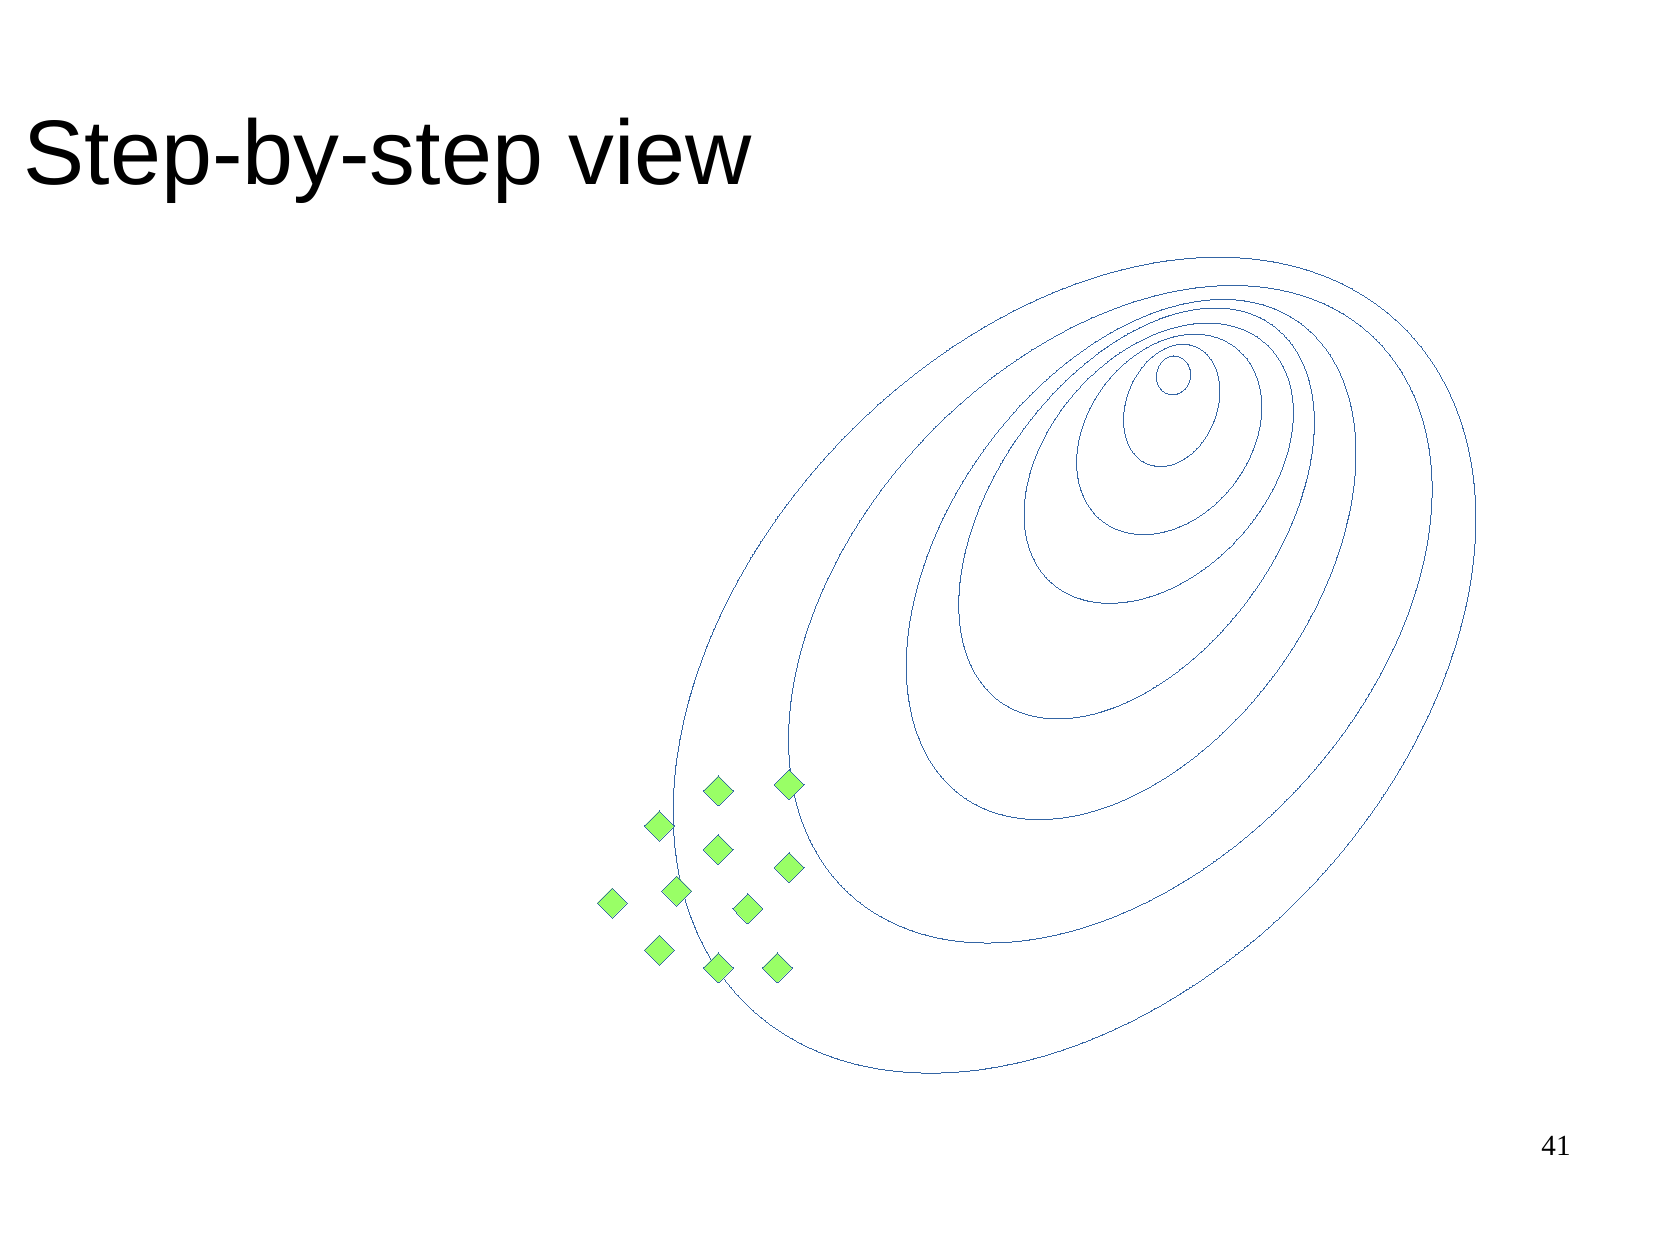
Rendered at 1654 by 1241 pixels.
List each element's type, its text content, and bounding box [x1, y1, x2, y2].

title Step-by-step view [23, 49, 1512, 257]
text_box [597, 888, 628, 919]
text_box [644, 935, 675, 966]
text_box [644, 257, 1476, 1074]
